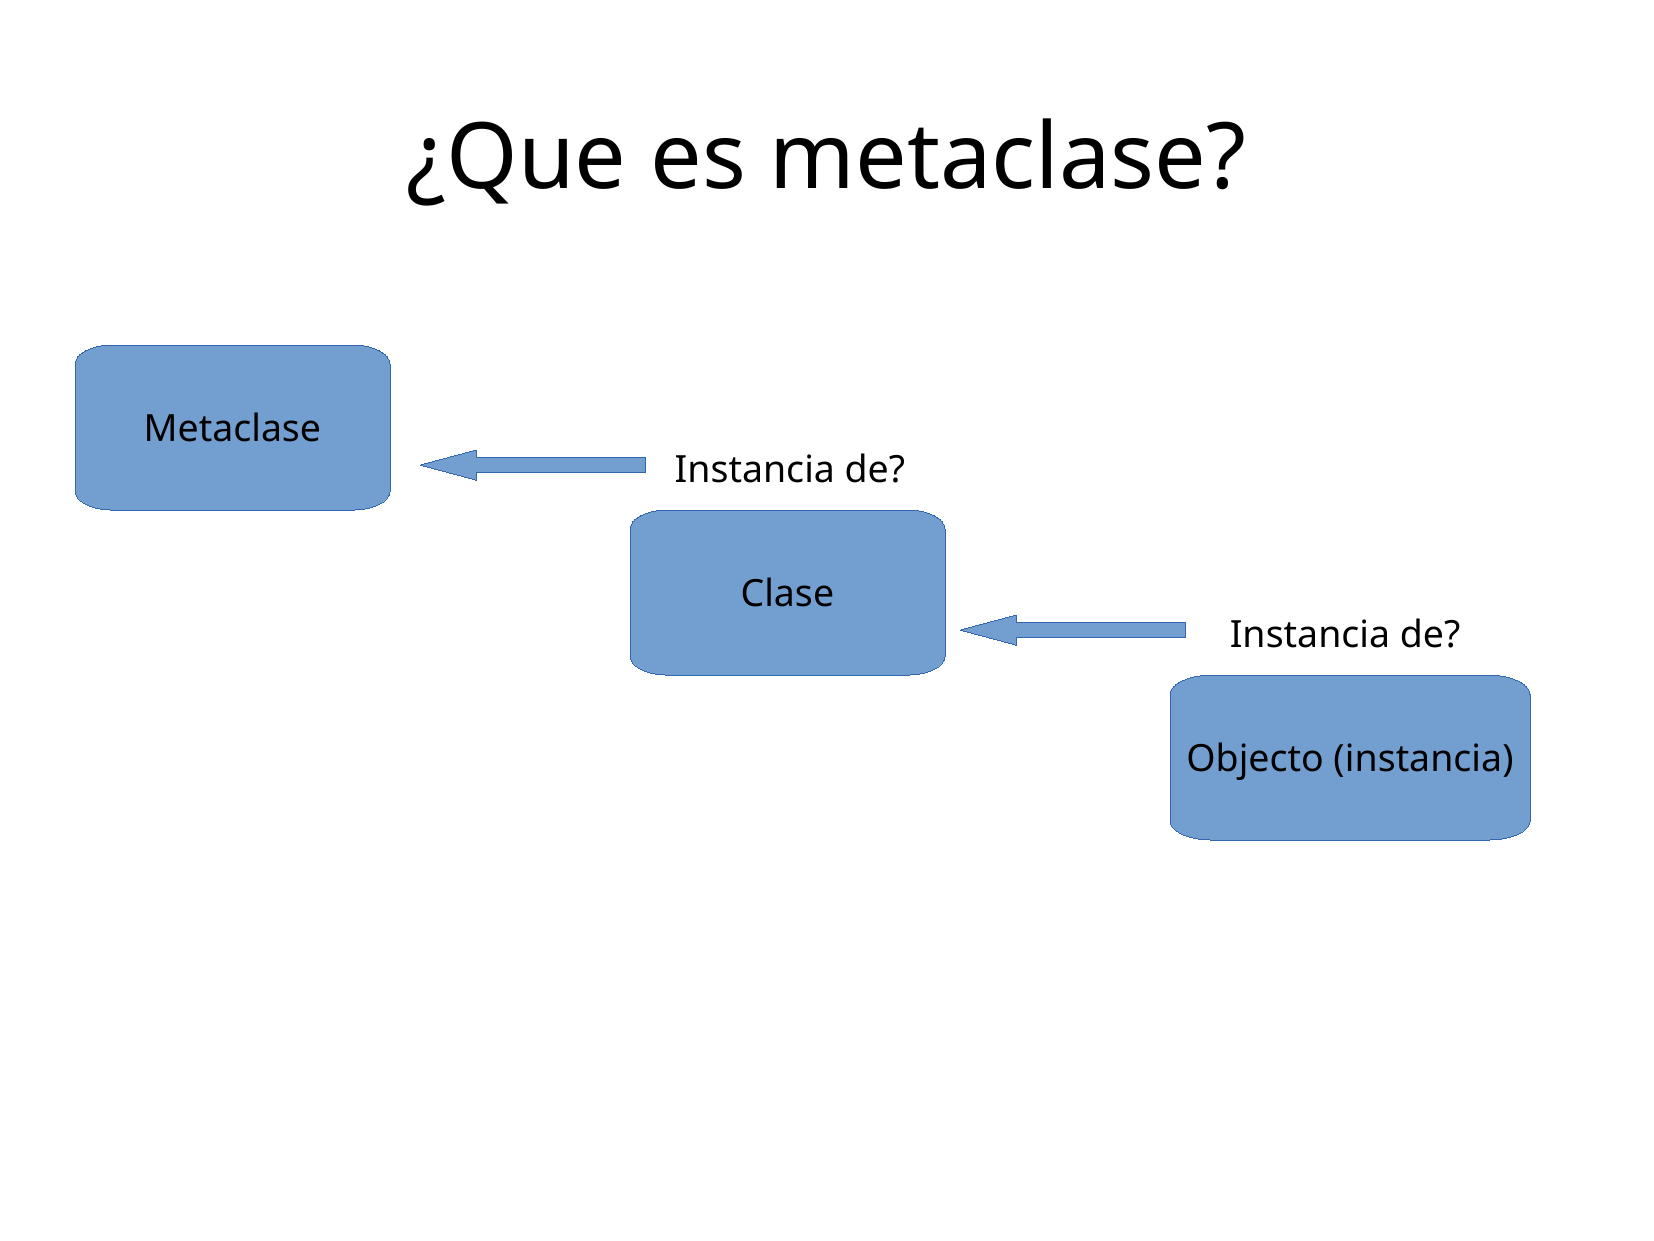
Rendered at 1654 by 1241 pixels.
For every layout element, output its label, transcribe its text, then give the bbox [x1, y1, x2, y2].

text_box Objecto (instancia) [1170, 675, 1531, 841]
text_box Instancia de? [1215, 600, 1464, 665]
text_box Instancia de? [659, 435, 908, 500]
text_box Metaclase [75, 345, 391, 511]
text_box [960, 615, 1186, 646]
title ¿Que es metaclase? [82, 49, 1571, 257]
text_box [420, 450, 646, 481]
text_box Clase [630, 510, 946, 676]
